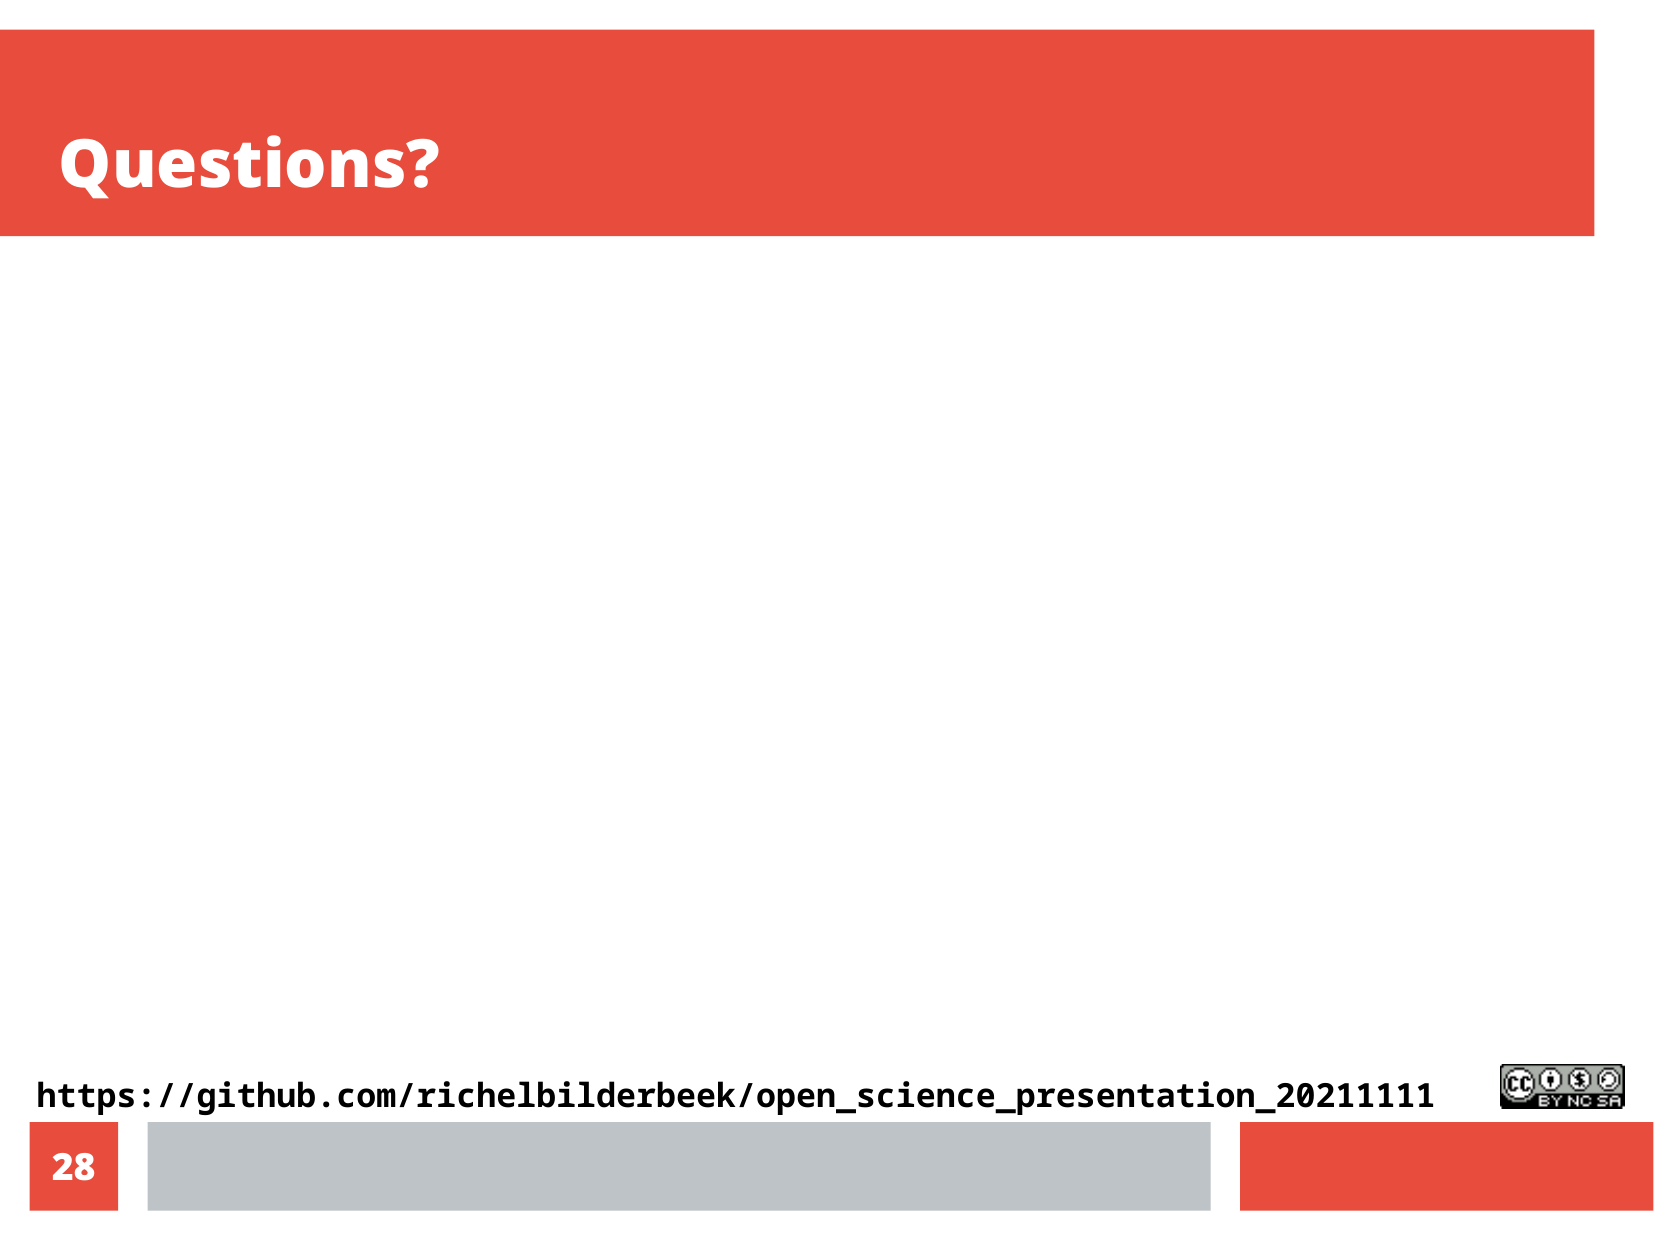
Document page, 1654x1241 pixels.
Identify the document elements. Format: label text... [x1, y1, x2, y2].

title Questions? [59, 59, 1595, 207]
picture [1500, 1064, 1625, 1109]
text_box https://github.com/richelbilderbeek/open_science_presentation_20211111 [21, 1065, 1426, 1114]
